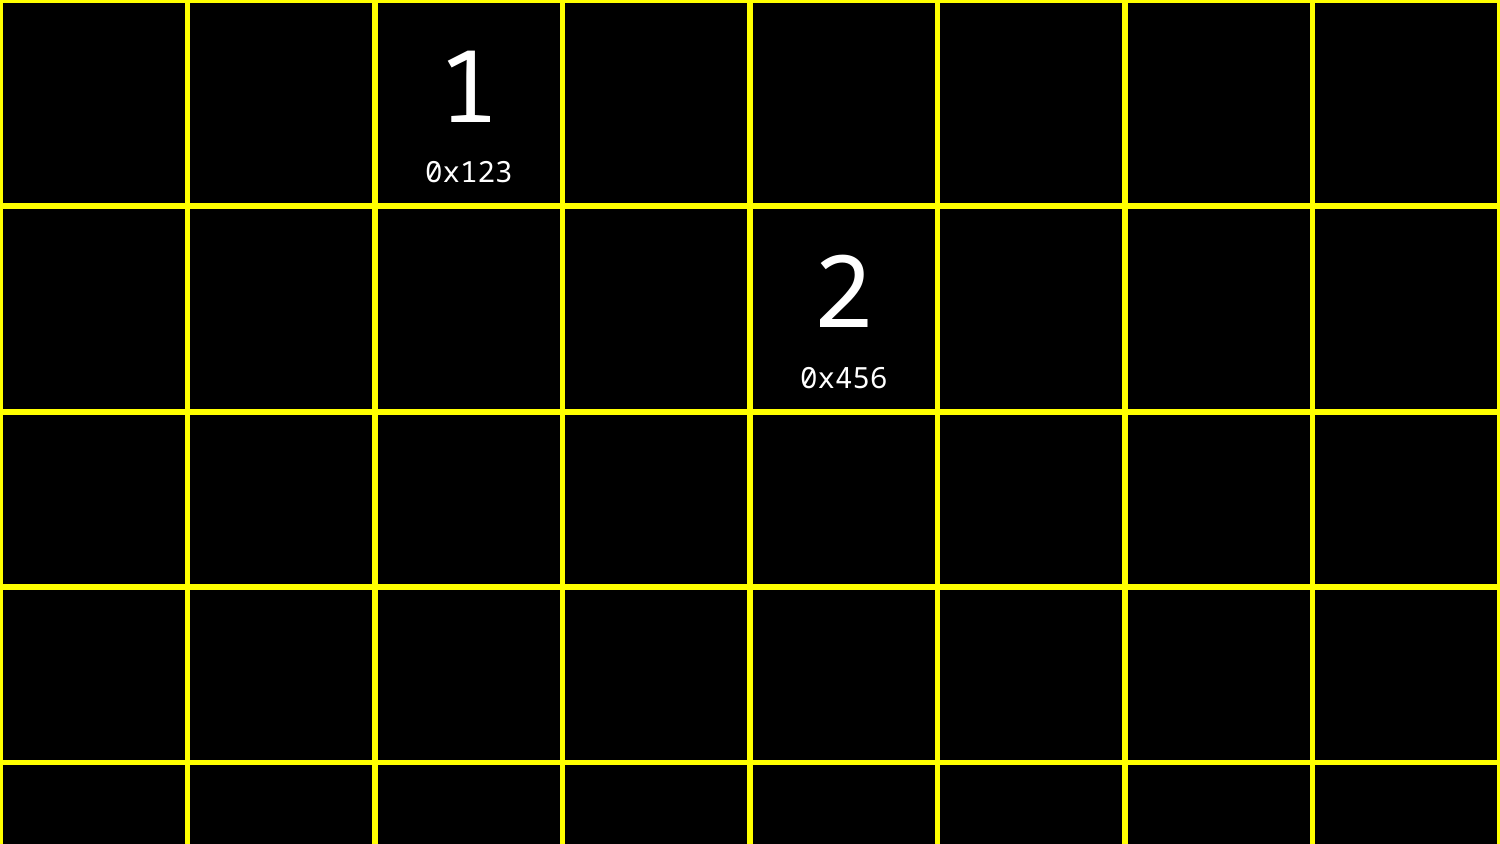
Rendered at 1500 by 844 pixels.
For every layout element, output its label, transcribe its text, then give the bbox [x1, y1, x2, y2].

table_cell [190, 209, 372, 409]
table_cell [753, 765, 935, 844]
table_cell [3, 590, 185, 760]
table_cell [3, 415, 185, 584]
table_cell [940, 765, 1122, 844]
table_cell [378, 590, 560, 760]
table_cell [190, 765, 372, 844]
table_header [1315, 3, 1497, 203]
table_cell 2 0x456 [753, 209, 935, 409]
table_cell [1128, 590, 1310, 760]
table_cell [940, 415, 1122, 584]
table_cell [190, 590, 372, 760]
table_cell [378, 209, 560, 409]
table_header 1 0x123 [378, 3, 560, 203]
table_cell [753, 590, 935, 760]
table_header [940, 3, 1122, 203]
table_cell [565, 765, 747, 844]
table_cell [1315, 590, 1497, 760]
table_cell [3, 765, 185, 844]
table_cell [190, 415, 372, 584]
table_header [1128, 3, 1310, 203]
table_cell [940, 209, 1122, 409]
table_cell [1128, 415, 1310, 584]
table_cell [1128, 765, 1310, 844]
table_header [753, 3, 935, 203]
table_cell [1128, 209, 1310, 409]
table_header [565, 3, 747, 203]
table_header [190, 3, 372, 203]
table_cell [753, 415, 935, 584]
table_cell [378, 415, 560, 584]
table_cell [1315, 209, 1497, 409]
table_cell [1315, 765, 1497, 844]
table_cell [3, 209, 185, 409]
table_cell [565, 415, 747, 584]
table_cell [565, 209, 747, 409]
table_cell [565, 590, 747, 760]
table_cell [940, 590, 1122, 760]
table_cell [378, 765, 560, 844]
table_header [3, 3, 185, 203]
table_cell [1315, 415, 1497, 584]
